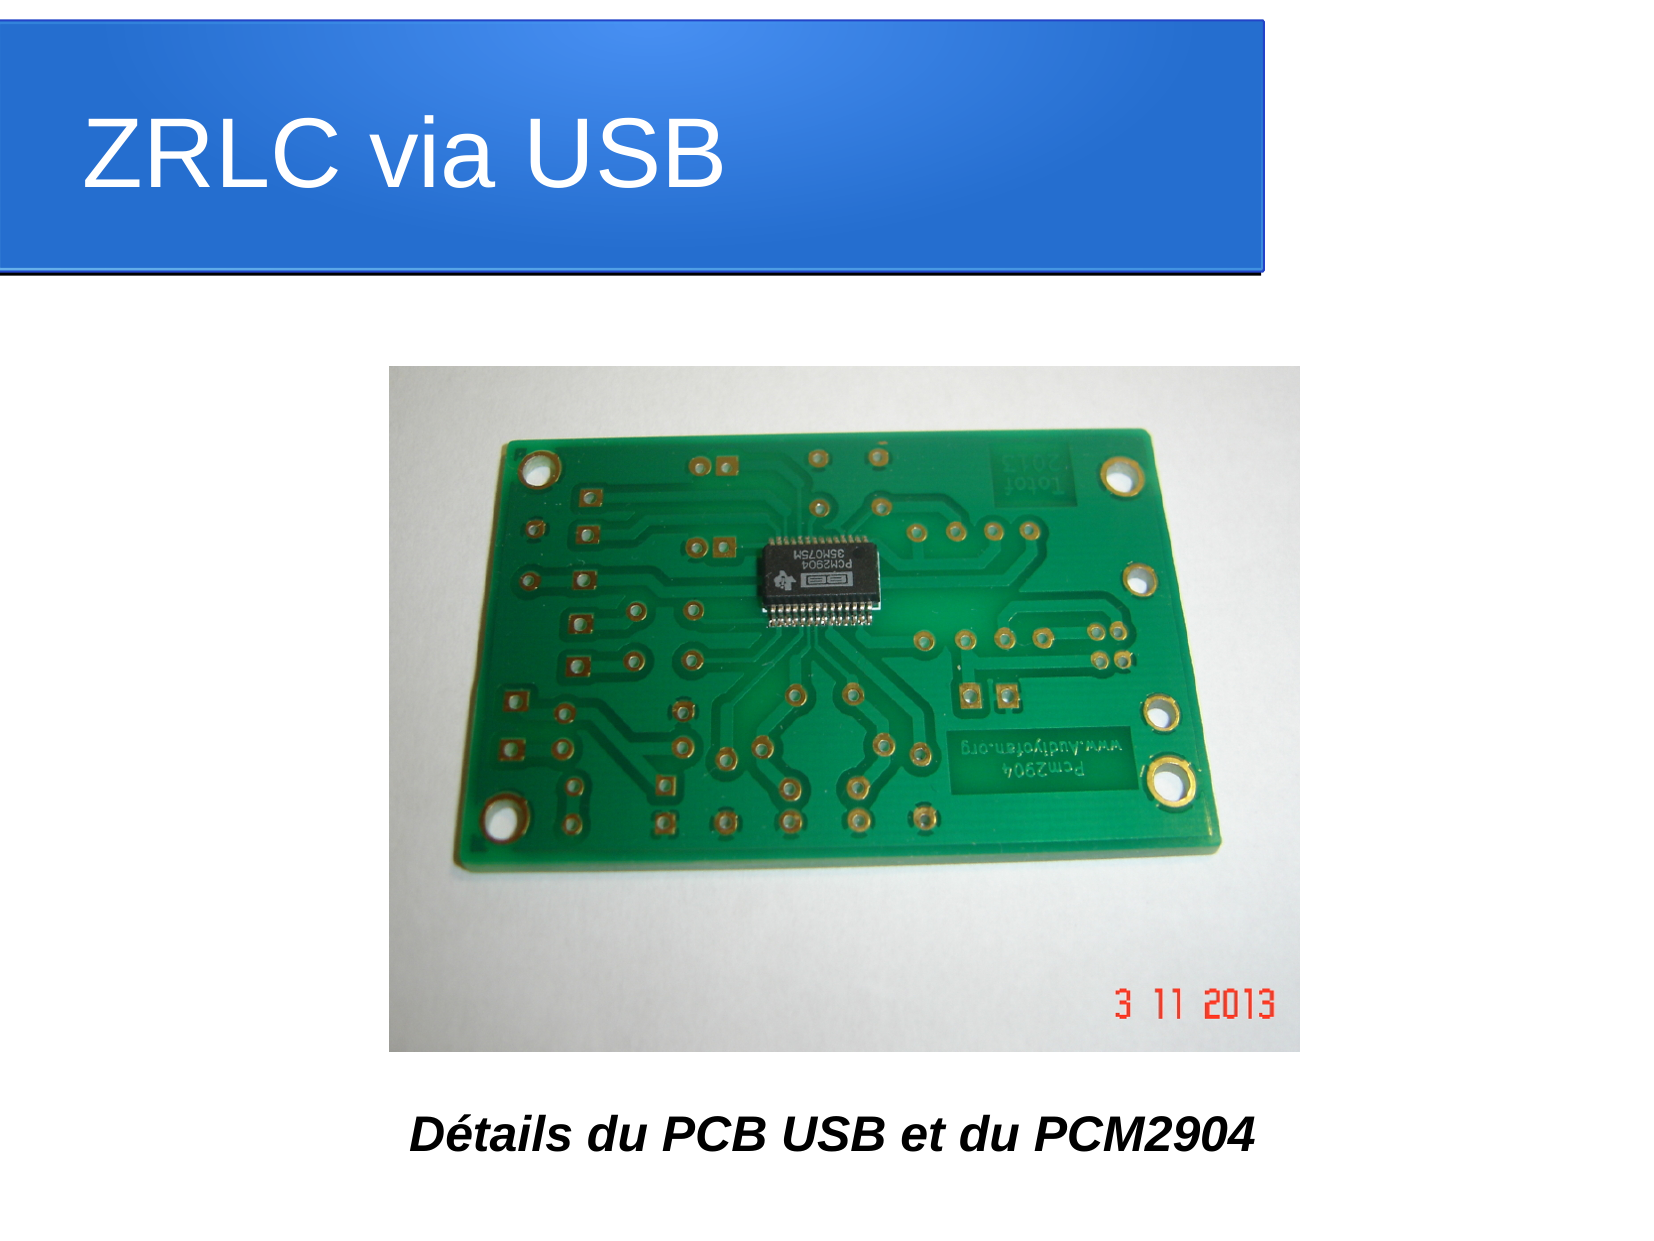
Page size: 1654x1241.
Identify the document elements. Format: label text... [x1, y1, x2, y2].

text_box Détails du PCB USB et du PCM2904 [307, 1098, 1359, 1170]
title ZRLC via USB [82, 49, 1250, 257]
picture [389, 366, 1300, 1052]
